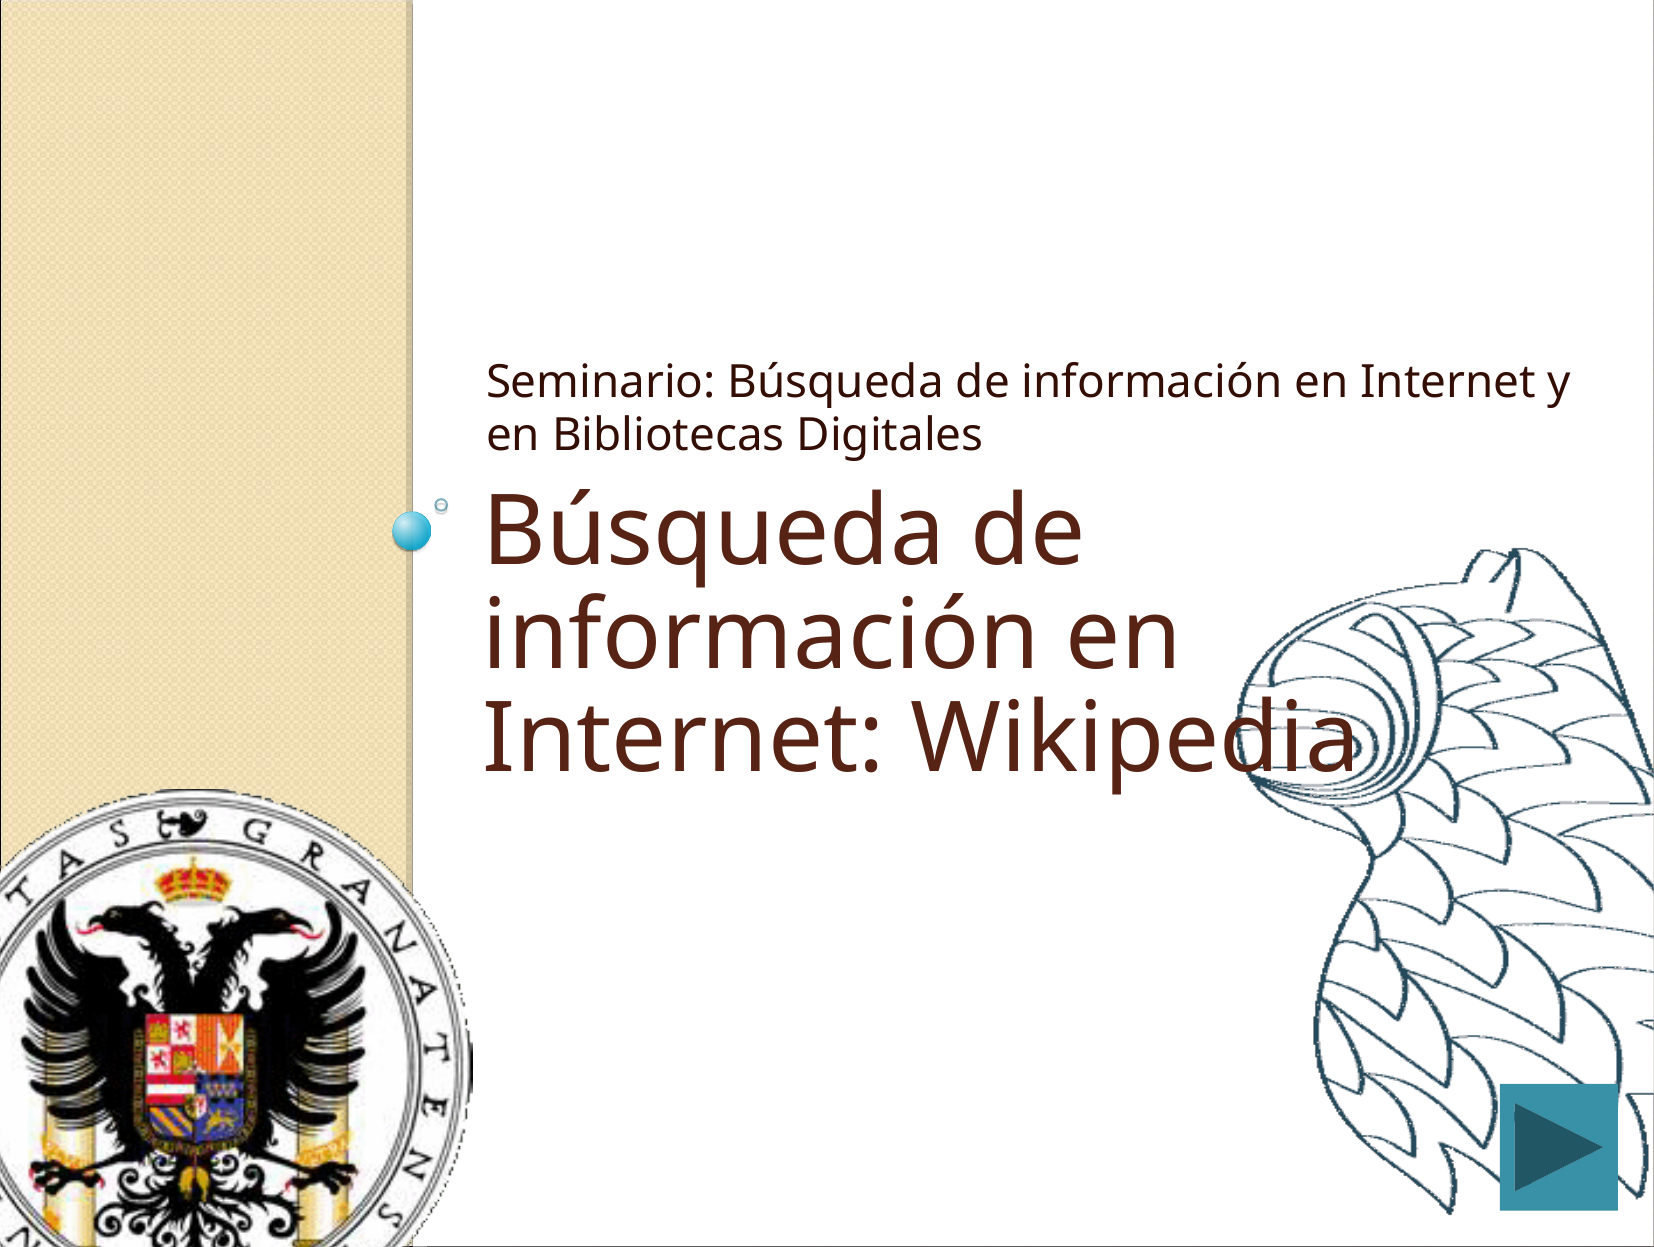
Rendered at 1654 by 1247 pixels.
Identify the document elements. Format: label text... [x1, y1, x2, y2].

picture [1122, 529, 1654, 1247]
text_box [1499, 1083, 1618, 1211]
title Búsqueda de información en Internet: Wikipedia [466, 472, 1624, 889]
list Seminario: Búsqueda de información en Internet y en Bibliotecas Digitales [466, 193, 1624, 469]
picture [0, 0, 473, 1247]
